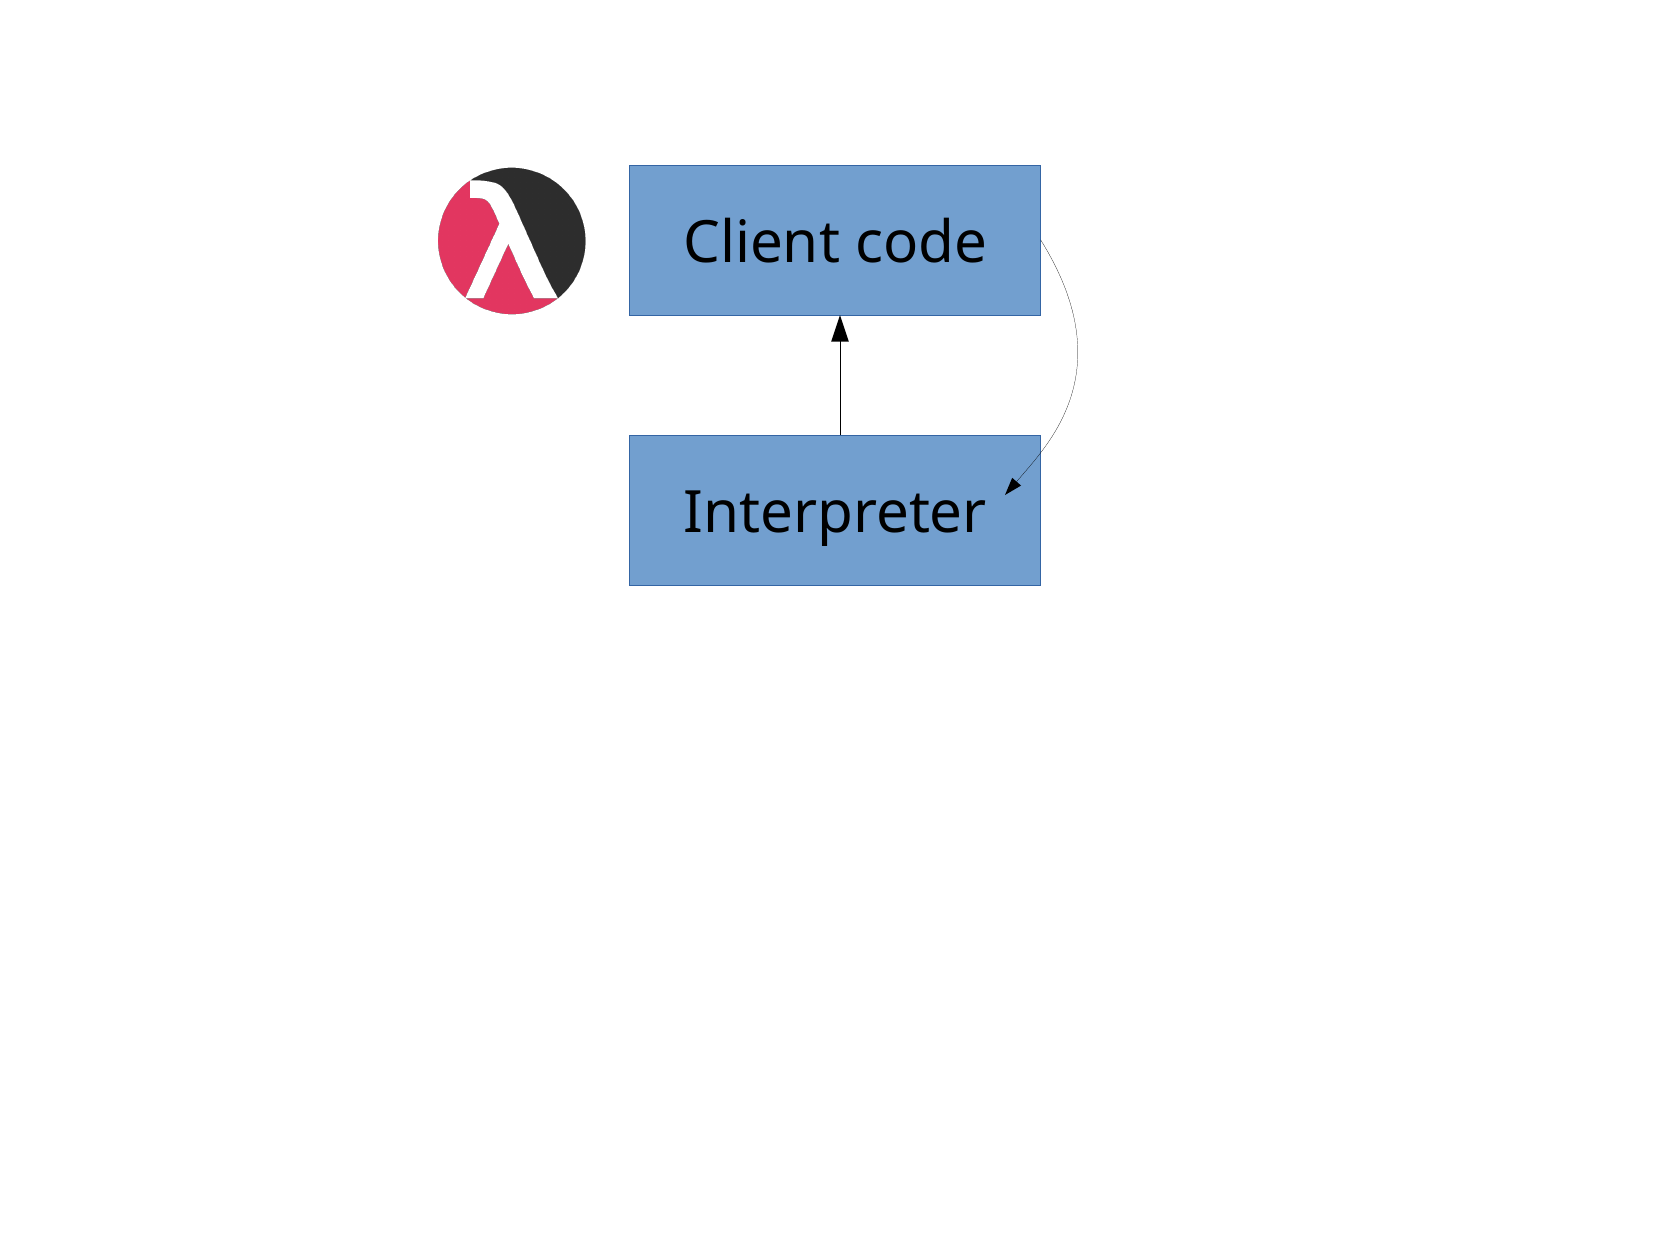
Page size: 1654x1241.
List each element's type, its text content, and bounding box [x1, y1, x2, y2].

text_box Interpreter [629, 435, 1041, 586]
text_box Client code [629, 165, 1041, 316]
picture [437, 167, 586, 316]
